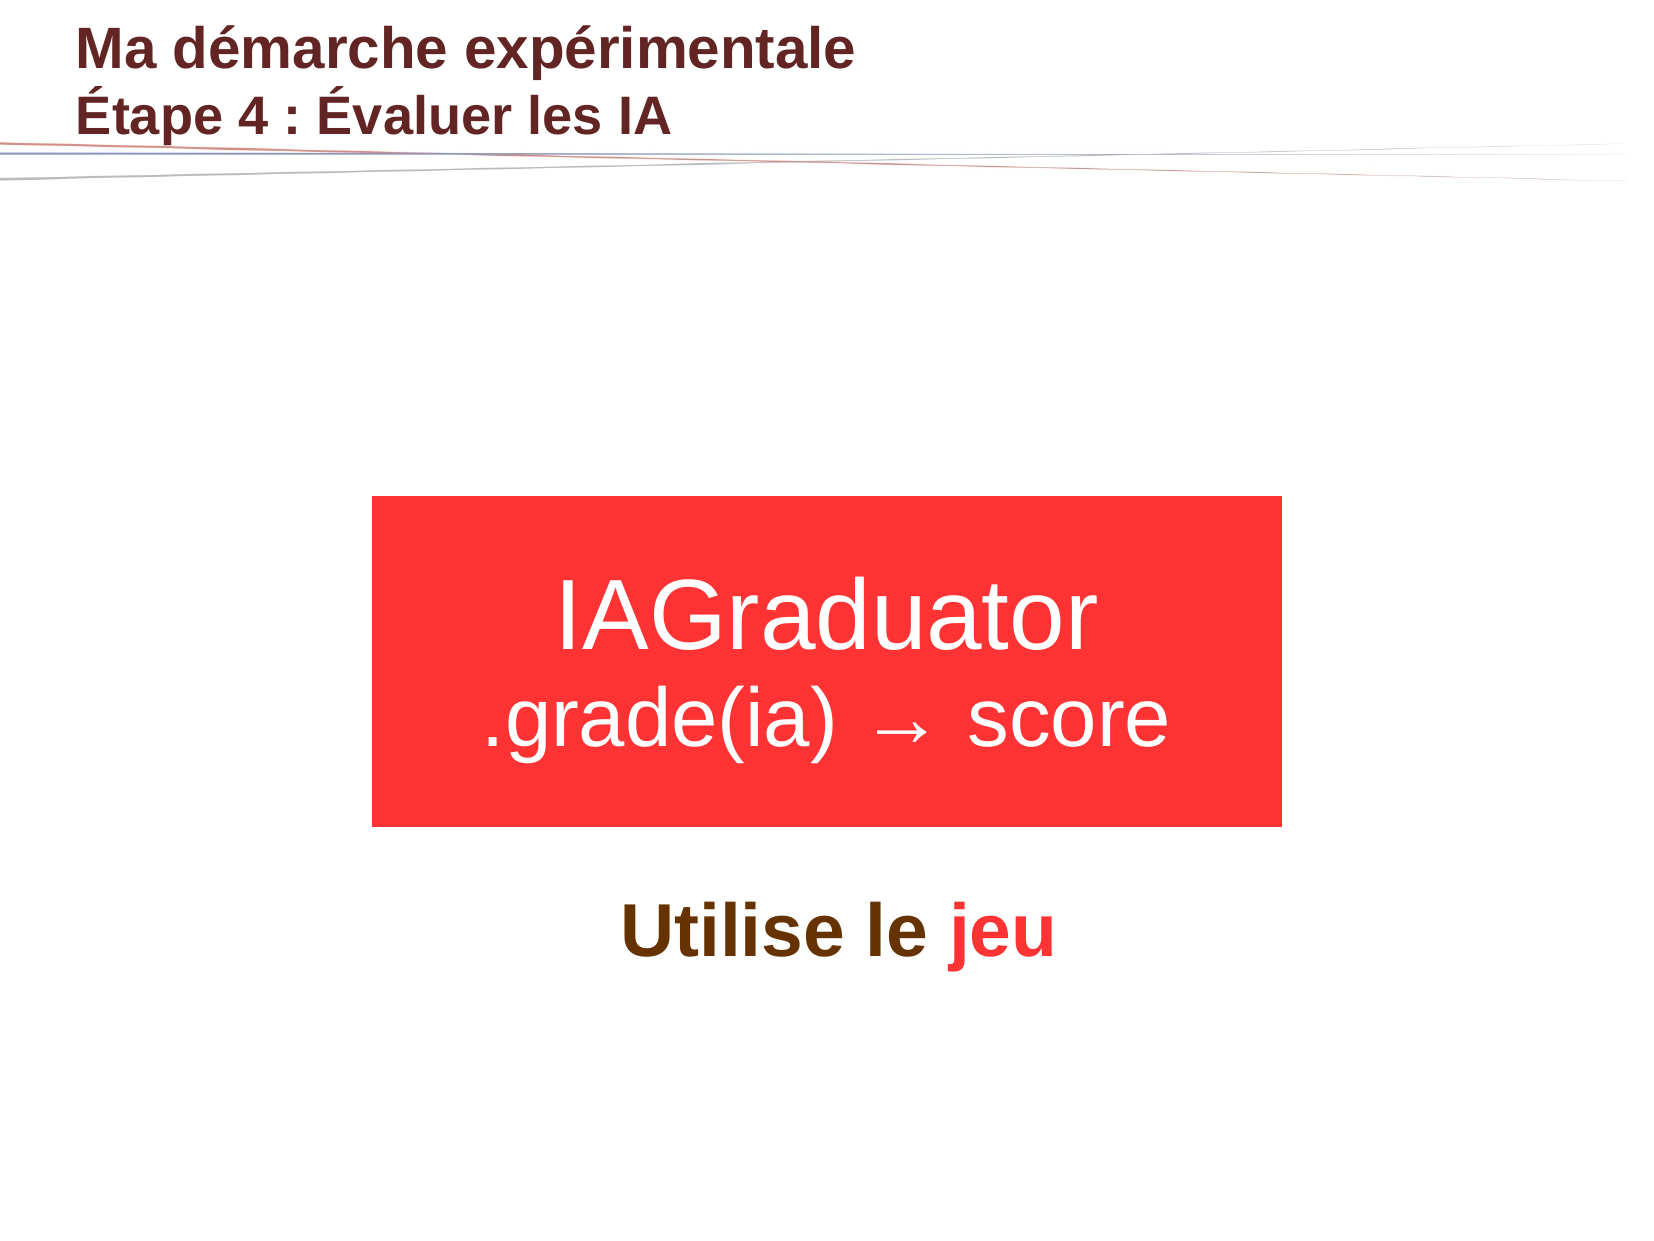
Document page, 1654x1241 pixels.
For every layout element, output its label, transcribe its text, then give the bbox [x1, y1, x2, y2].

picture [0, 133, 1626, 208]
title Ma démarche expérimentale Étape 4 : Évaluer les IA [0, 10, 934, 129]
text_box Utilise le jeu [605, 881, 1036, 984]
text_box IAGraduator .grade(ia) → score [372, 496, 1282, 827]
